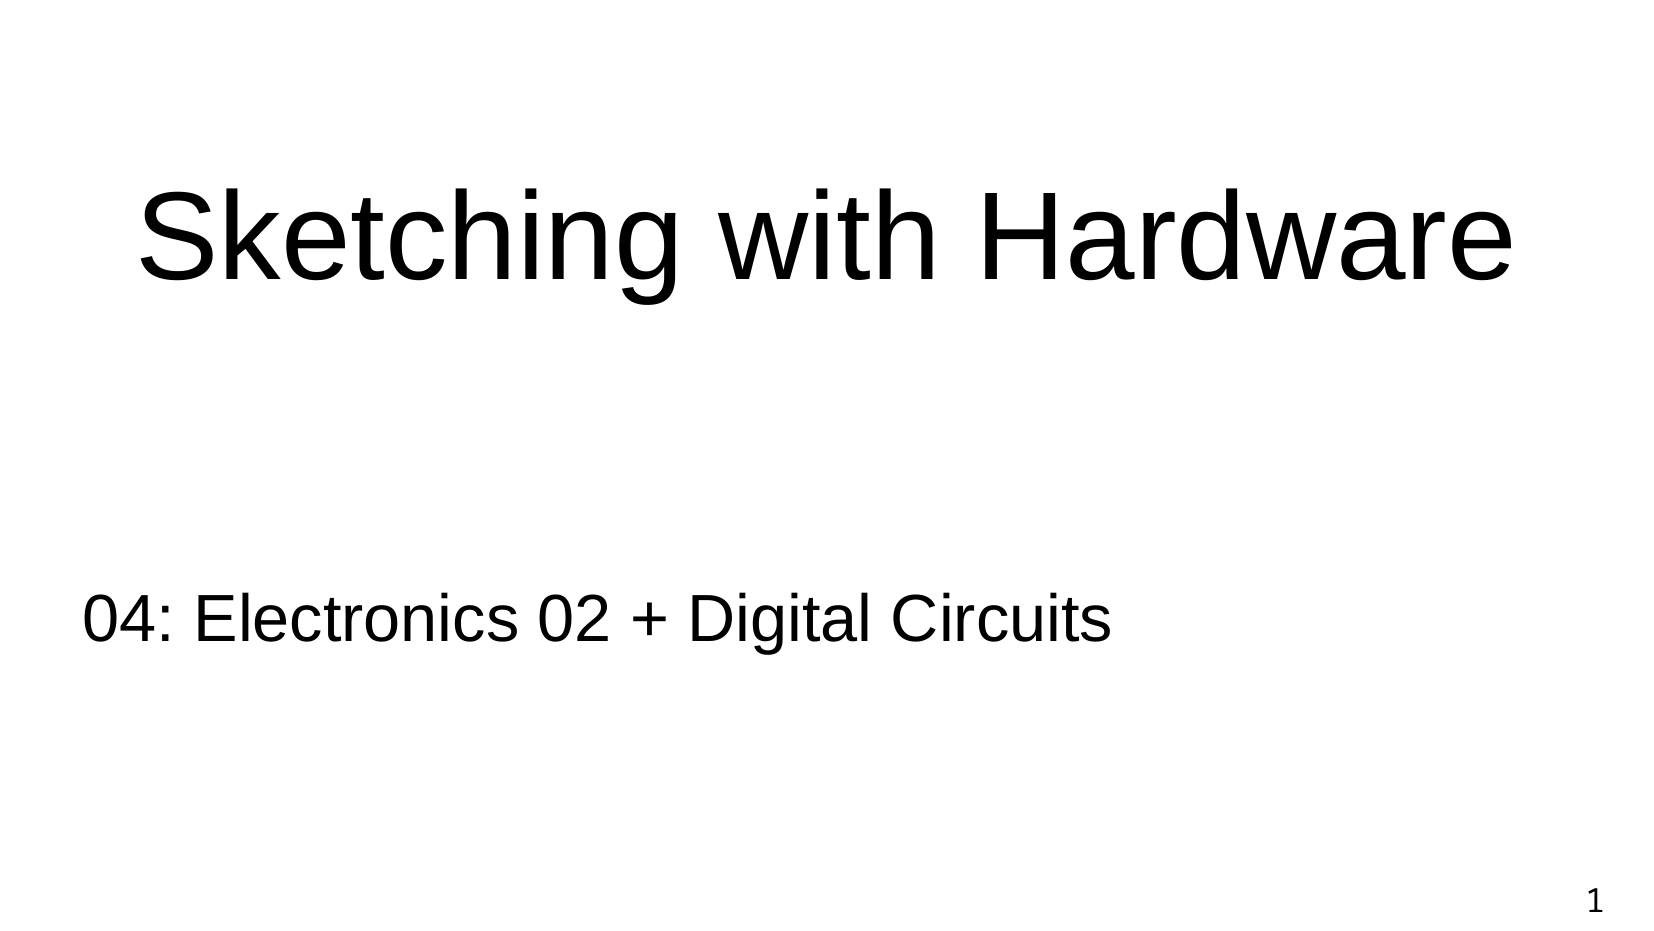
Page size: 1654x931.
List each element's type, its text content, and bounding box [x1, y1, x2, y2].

subtitle 04: Electronics 02 + Digital Circuits [82, 480, 1571, 758]
title Sketching with Hardware [82, 37, 1571, 436]
